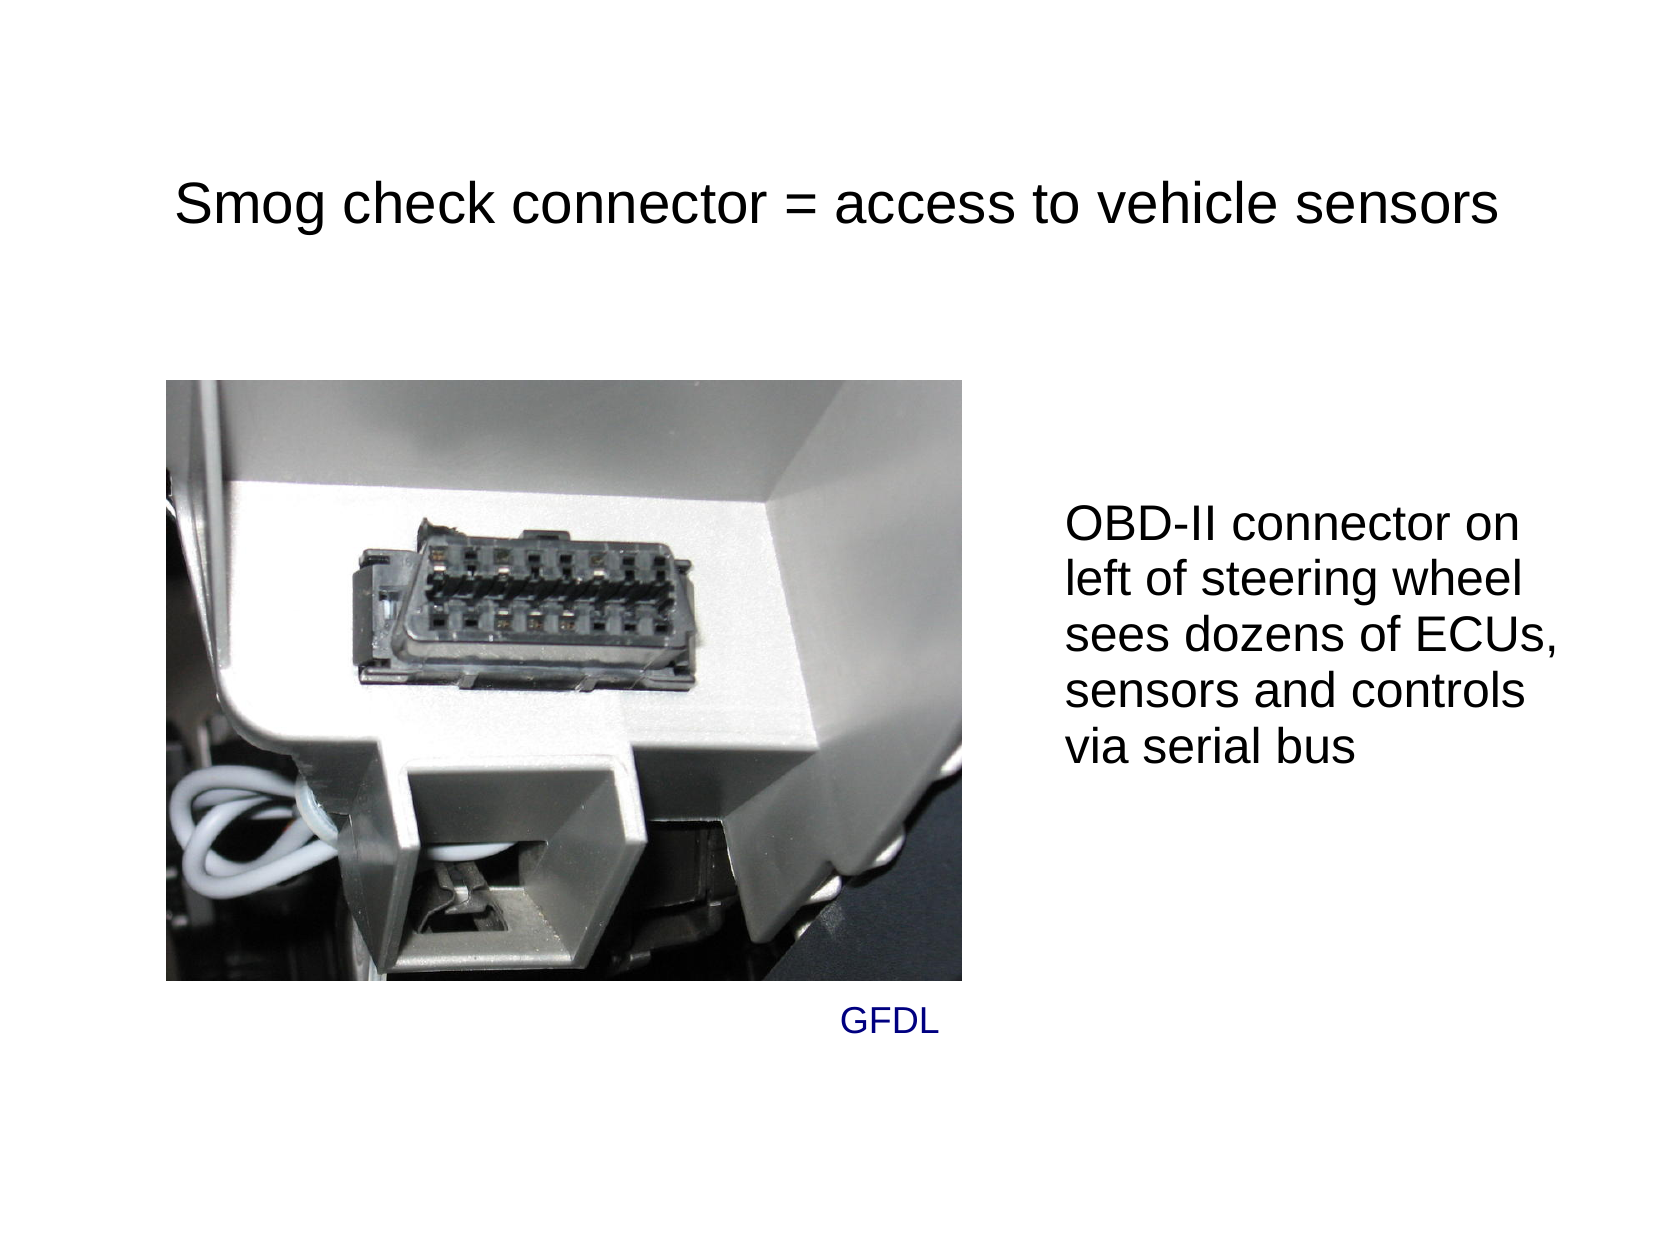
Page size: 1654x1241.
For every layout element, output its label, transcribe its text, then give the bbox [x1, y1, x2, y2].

text_box GFDL [825, 991, 956, 1062]
text_box OBD-II connector on left of steering wheel sees dozens of ECUs, sensors and controls via serial bus [1050, 487, 1576, 826]
title Smog check connector = access to vehicle sensors [93, 99, 1583, 307]
picture [166, 380, 962, 981]
